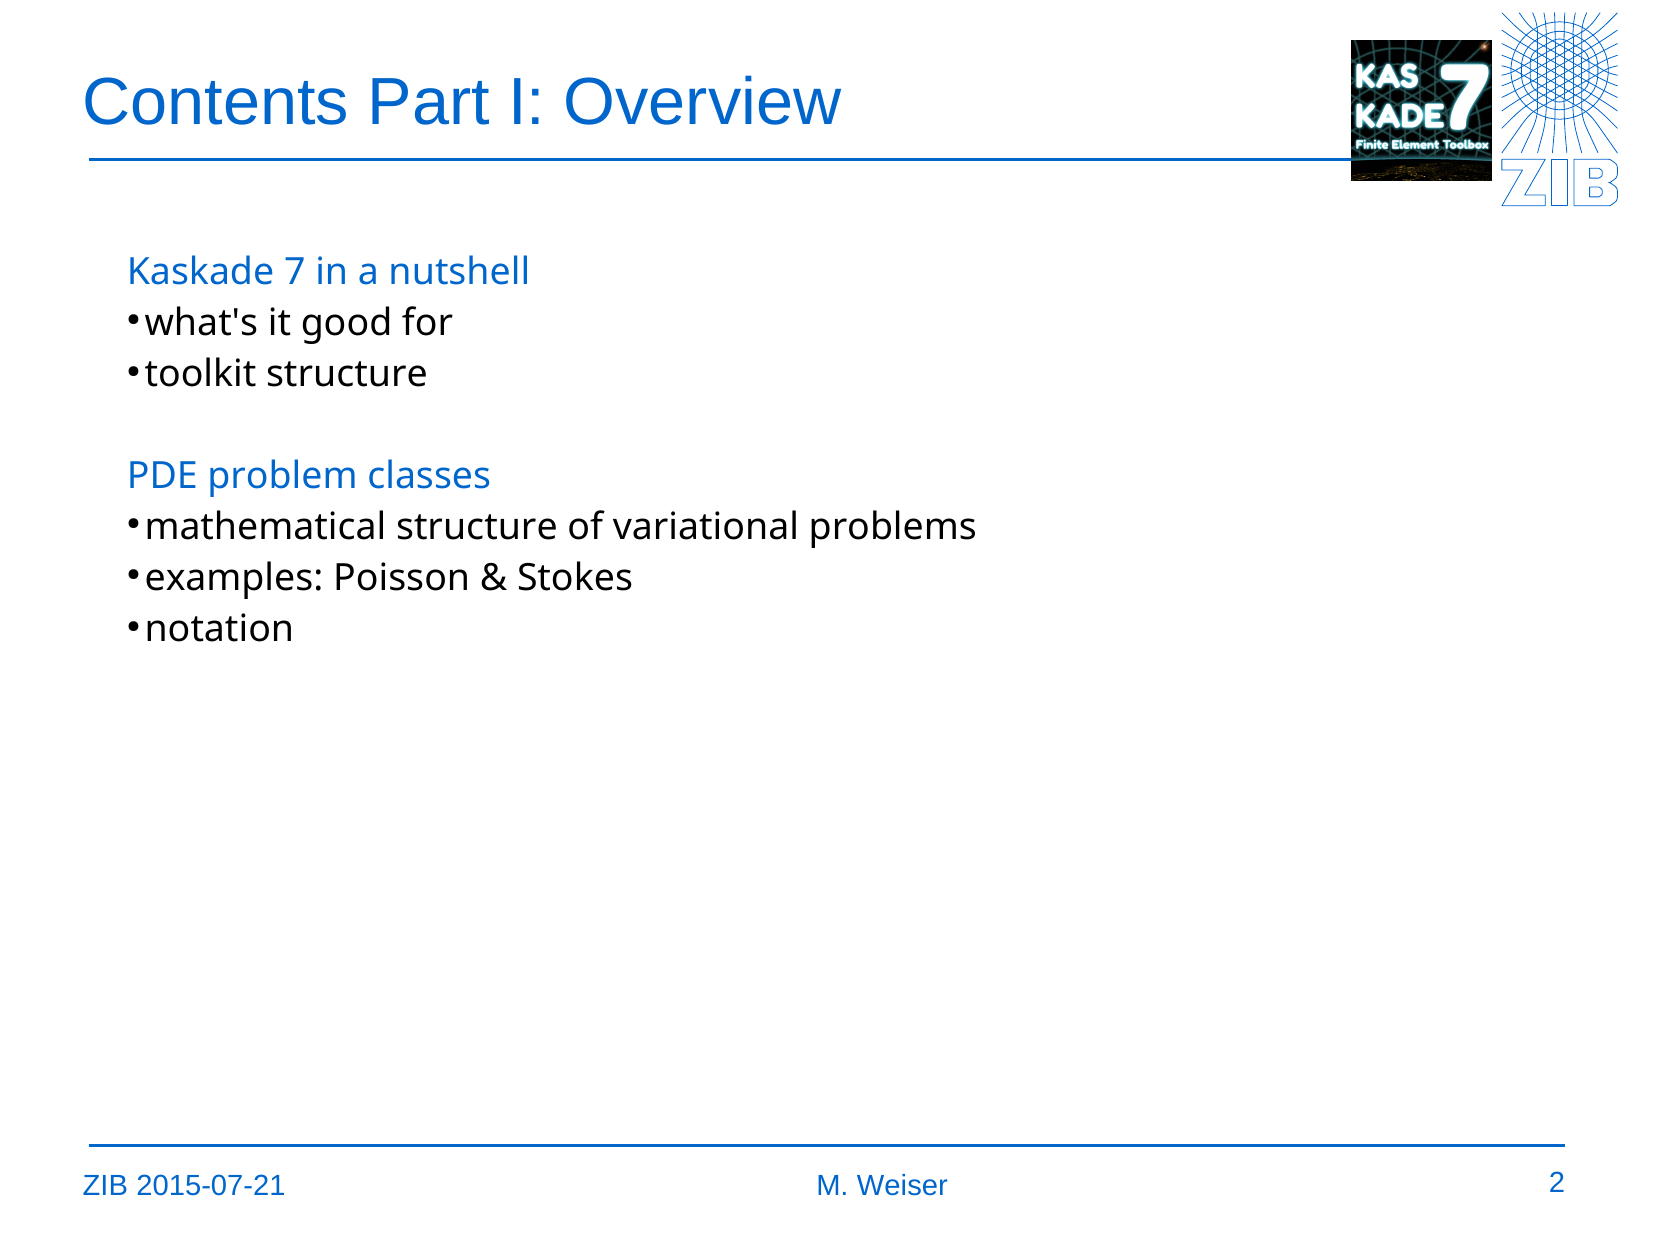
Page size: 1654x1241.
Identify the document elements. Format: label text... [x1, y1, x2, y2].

picture [1351, 40, 1492, 181]
text_box Kaskade 7 in a nutshell what's it good for toolkit structure PDE problem classes mathematical structure of variational problems examples: Poisson & Stokes notation [112, 237, 958, 605]
title Contents Part I: Overview [82, 64, 1359, 139]
